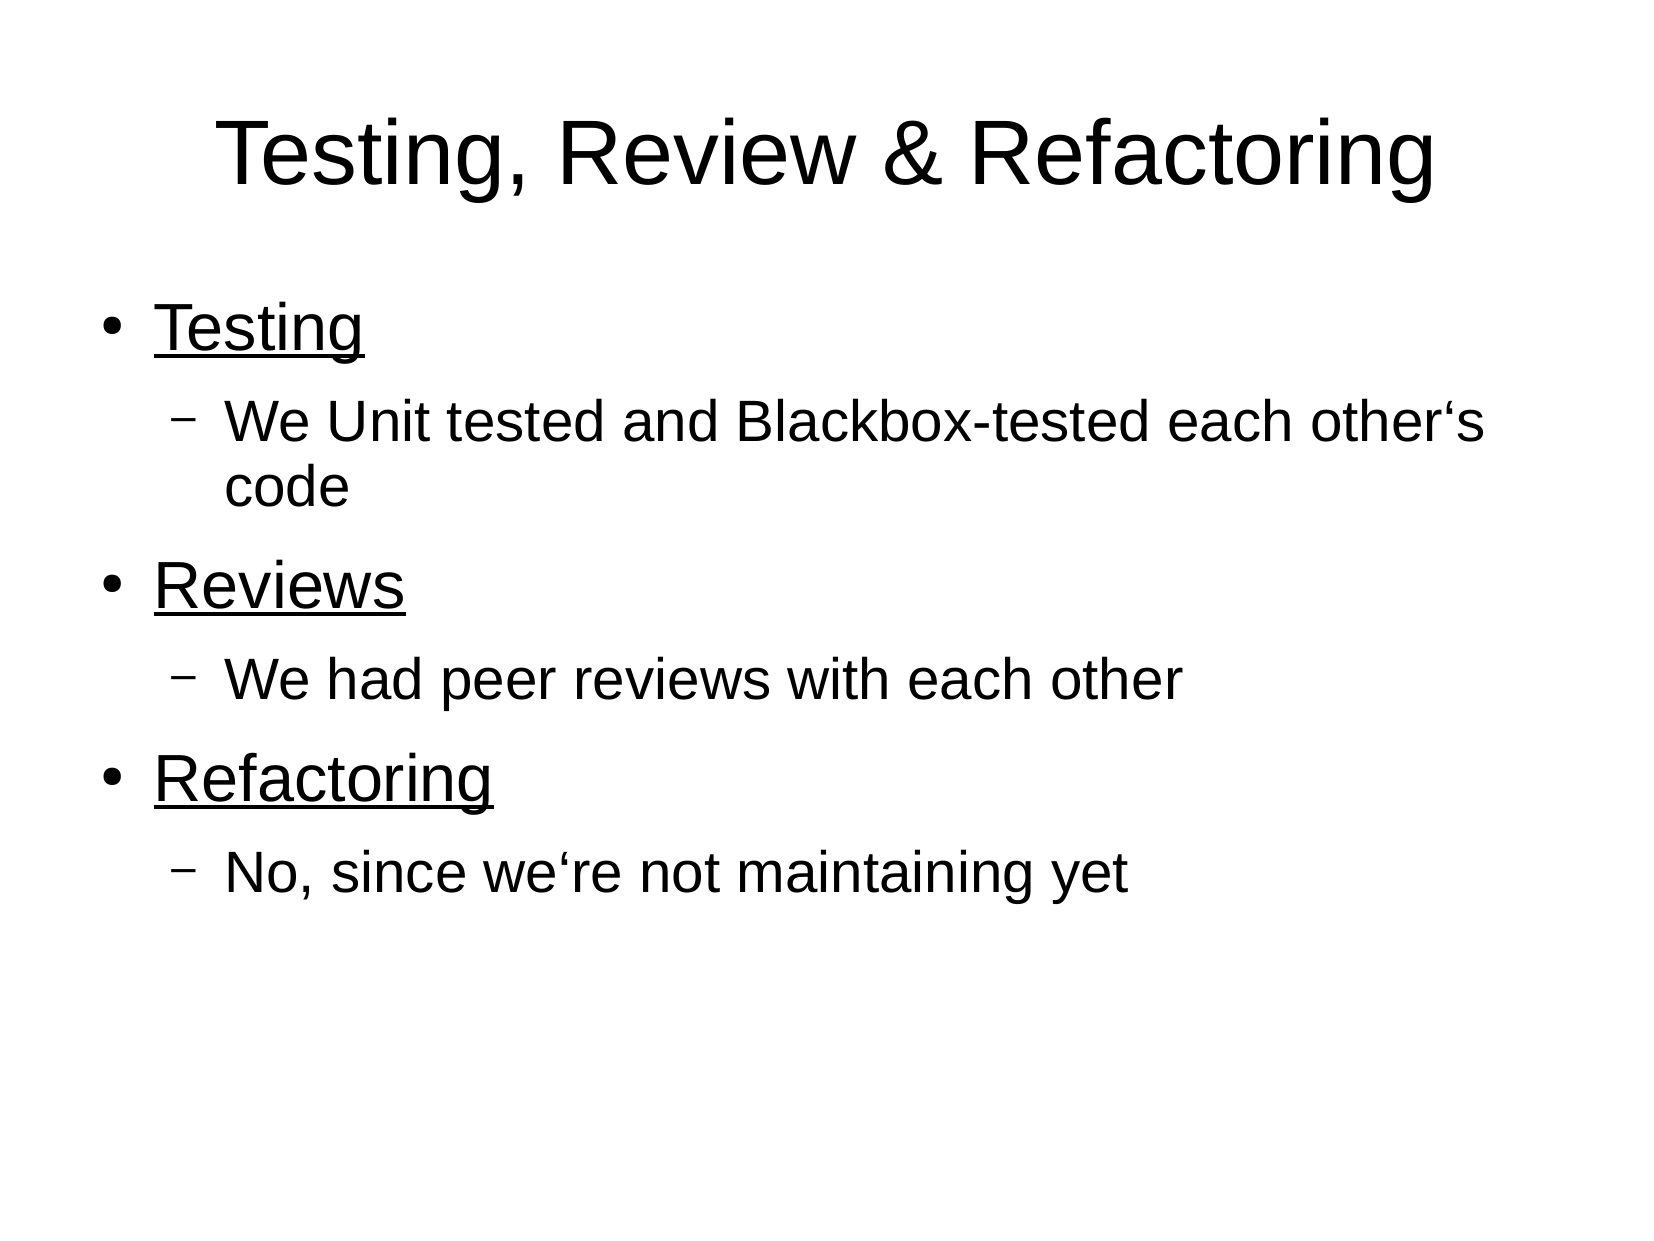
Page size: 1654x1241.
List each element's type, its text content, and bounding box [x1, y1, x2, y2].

list Testing We Unit tested and Blackbox-tested each other‘s code Reviews We had peer reviews with each other Refactoring No, since we‘re not maintaining yet [82, 290, 1571, 1010]
title Testing, Review & Refactoring [82, 49, 1571, 257]
